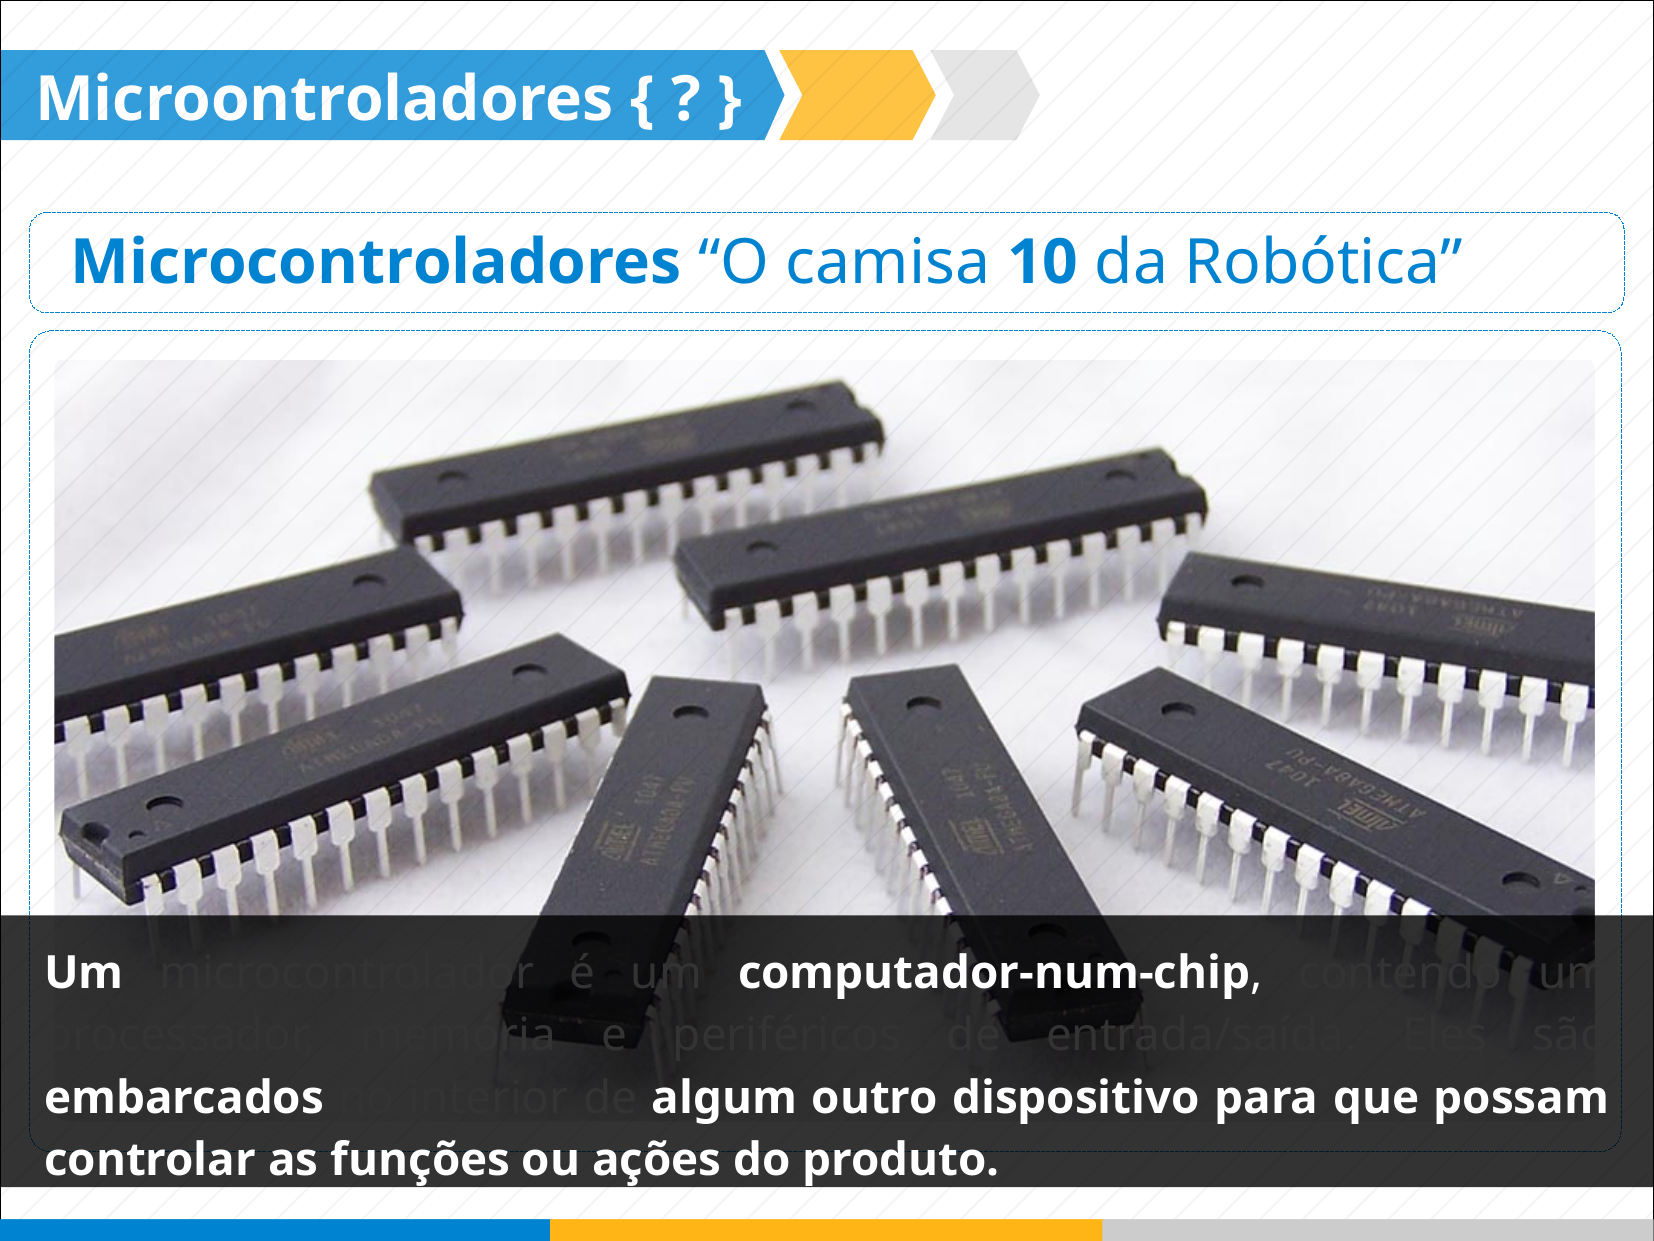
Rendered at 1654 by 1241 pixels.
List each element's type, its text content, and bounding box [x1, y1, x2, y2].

text_box [0, 0, 1654, 1241]
text_box Um microcontrolador é um computador-num-chip, contendo um processador, memória e periféricos de entrada/saída. Eles são embarcados no interior de algum outro dispositivo para que possam controlar as funções ou ações do produto. [29, 931, 1625, 1179]
